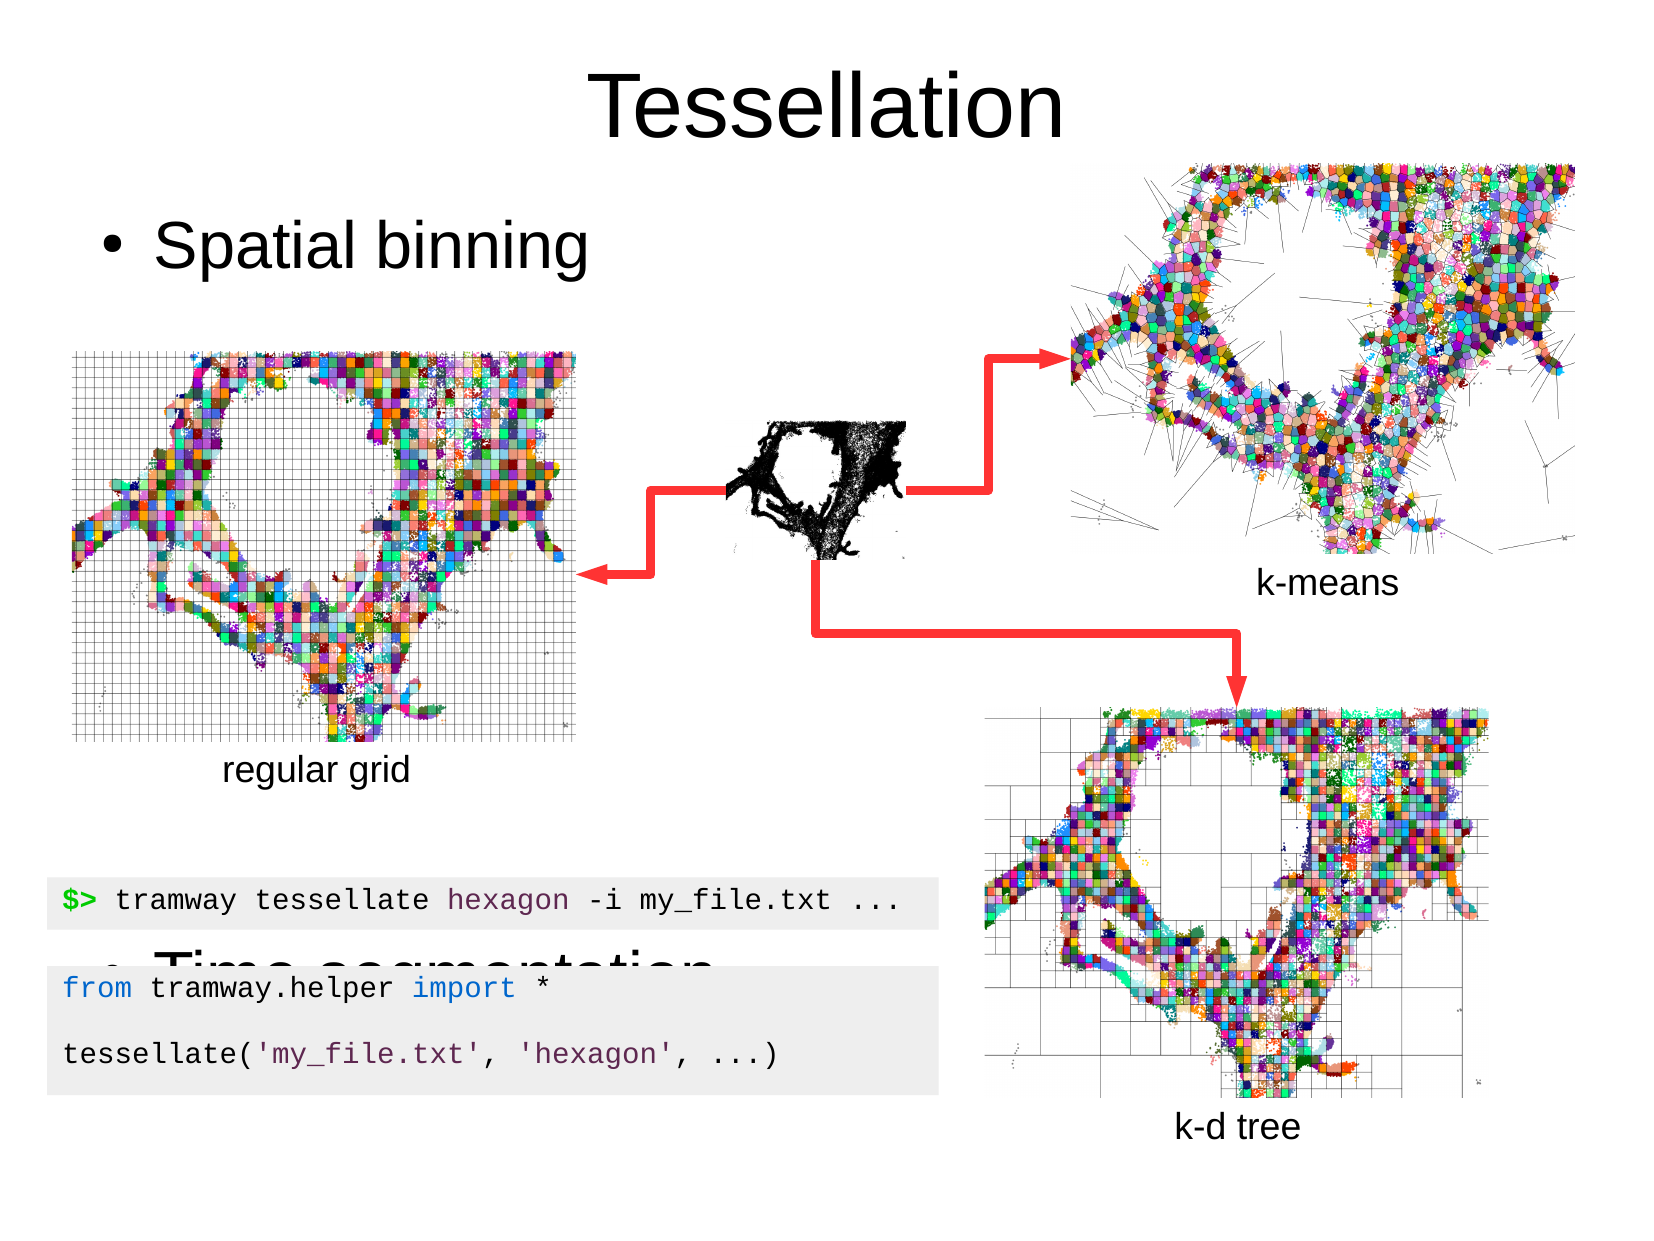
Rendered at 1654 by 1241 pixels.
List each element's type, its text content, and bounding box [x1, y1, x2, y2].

picture [1070, 163, 1575, 554]
title Tessellation [82, 2, 1571, 207]
text_box k-d tree [1159, 1126, 1324, 1156]
text_box $> tramway tessellate hexagon -i my_file.txt ... [47, 877, 939, 930]
list Spatial binning Time segmentation [82, 207, 1571, 1126]
picture [71, 351, 82, 742]
text_box from tramway.helper import * tessellate('my_file.txt', 'hexagon', ...) [47, 966, 939, 1096]
